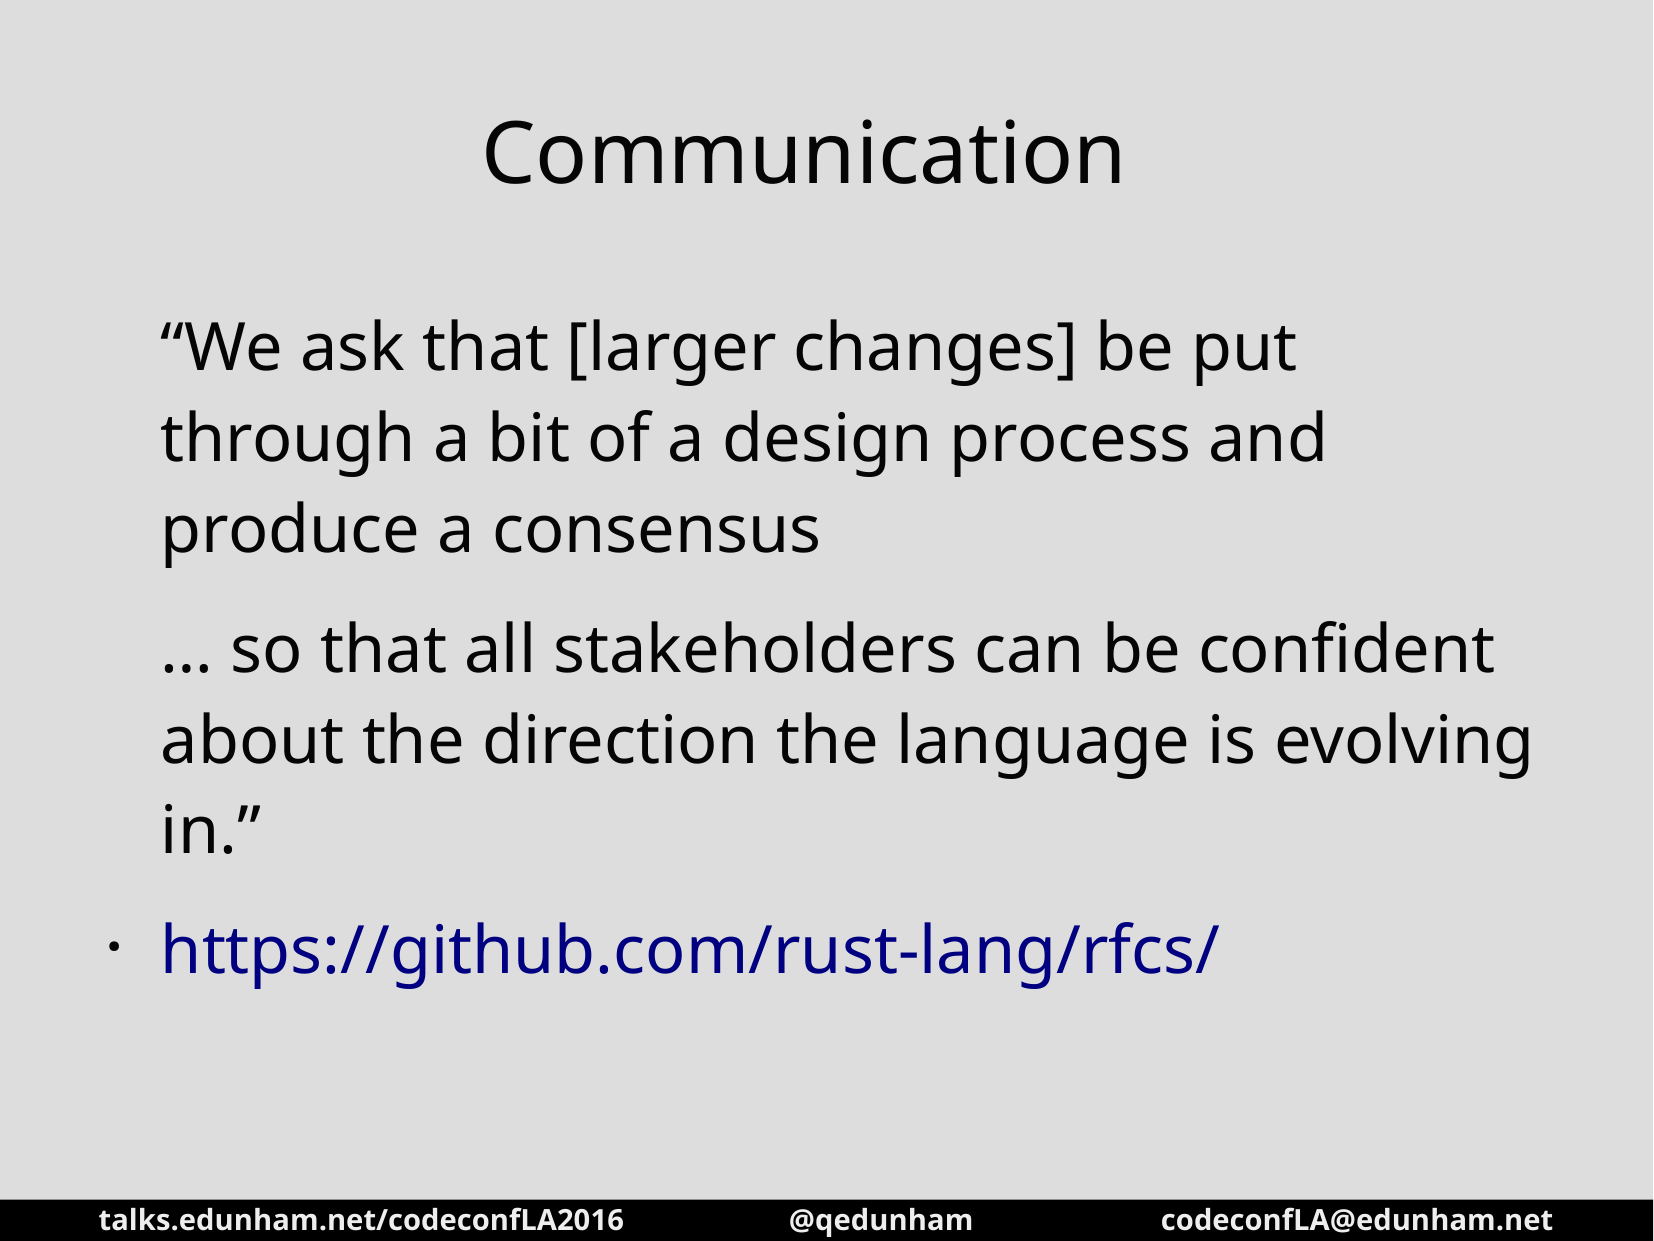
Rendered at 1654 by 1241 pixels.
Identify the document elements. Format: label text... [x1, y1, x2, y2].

title Communication [15, 47, 1594, 253]
list “We ask that [larger changes] be put through a bit of a design process and produce a consensus … so that all stakeholders can be confident about the direction the language is evolving in.” https://github.com/rust-lang/rfcs/ [90, 299, 1546, 1019]
